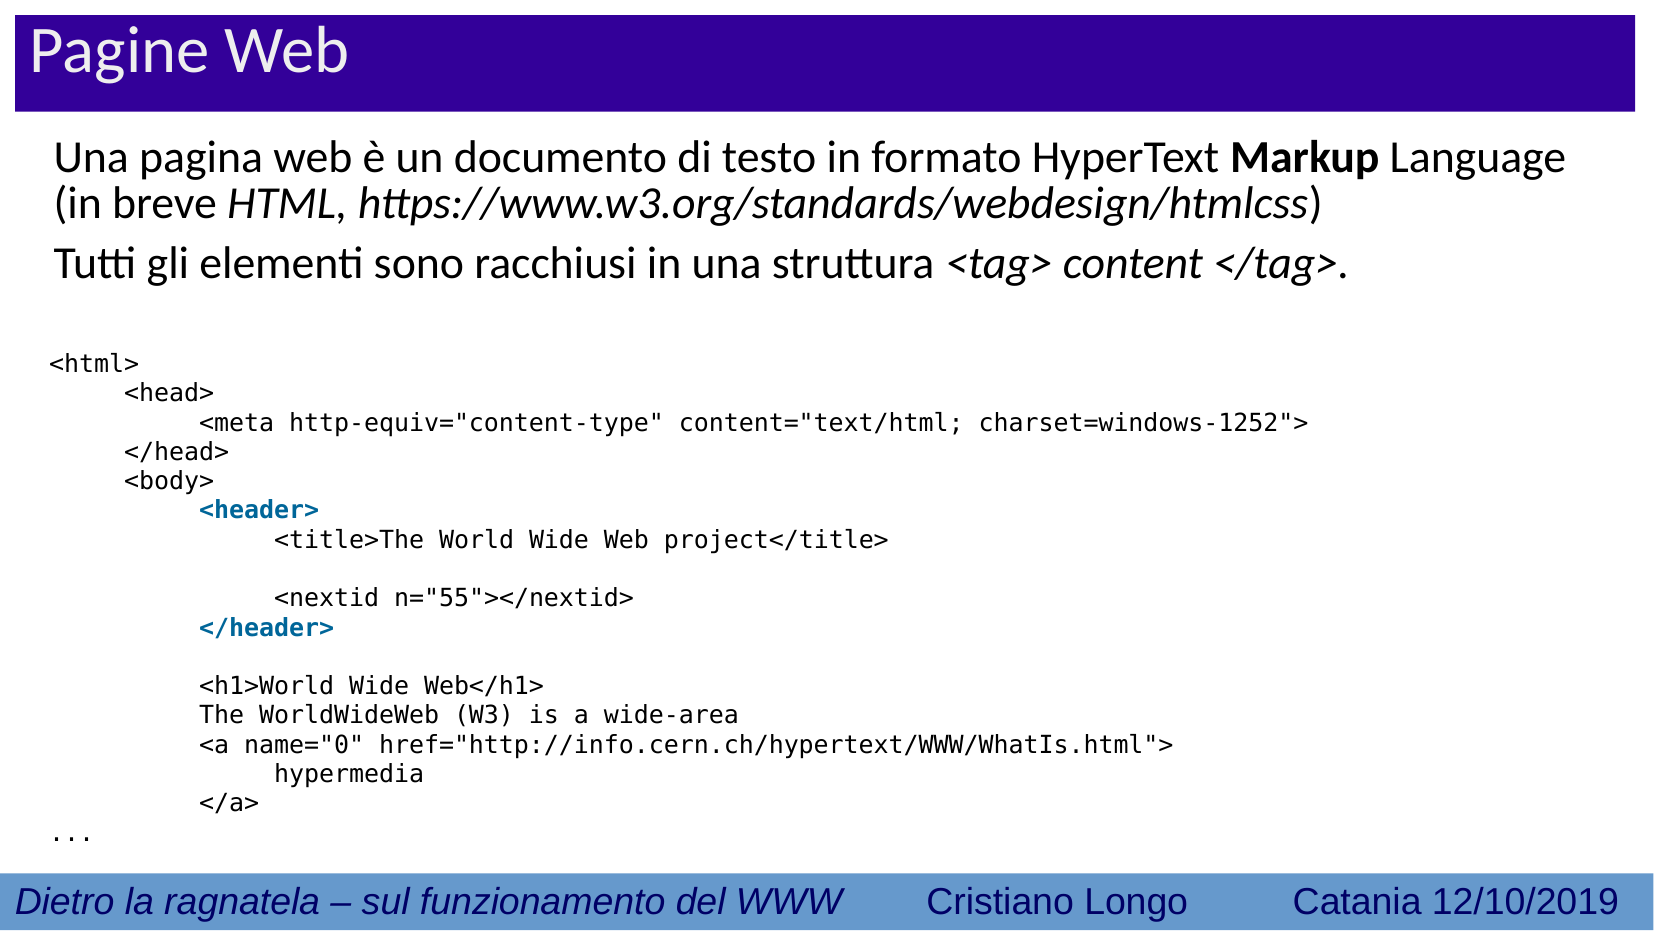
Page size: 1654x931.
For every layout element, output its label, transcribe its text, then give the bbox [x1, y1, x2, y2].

text_box Tutti gli elementi sono racchiusi in una struttura <tag> content </tag>. [38, 237, 1627, 298]
text_box Una pagina web è un documento di testo in formato HyperText Markup Language (in breve HTML, https://www.w3.org/standards/webdesign/htmlcss) [38, 130, 1627, 237]
text_box Pagine Web [15, 15, 1636, 112]
text_box Dietro la ragnatela – sul funzionamento del WWW Cristiano Longo Catania 12/10/2019 [0, 873, 1654, 931]
text_box <html> <head> <meta http-equiv="content-type" content="text/html; charset=windows-1252"> </head> <body> <header> <title>The World Wide Web project</title> <nextid n="55"></nextid> </header> <h1>World Wide Web</h1> The WorldWideWeb (W3) is a wide-area <a name="0" href="http://info.cern.ch/hypertext/WWW/WhatIs.html"> hypermedia </a> ... [34, 341, 1324, 855]
